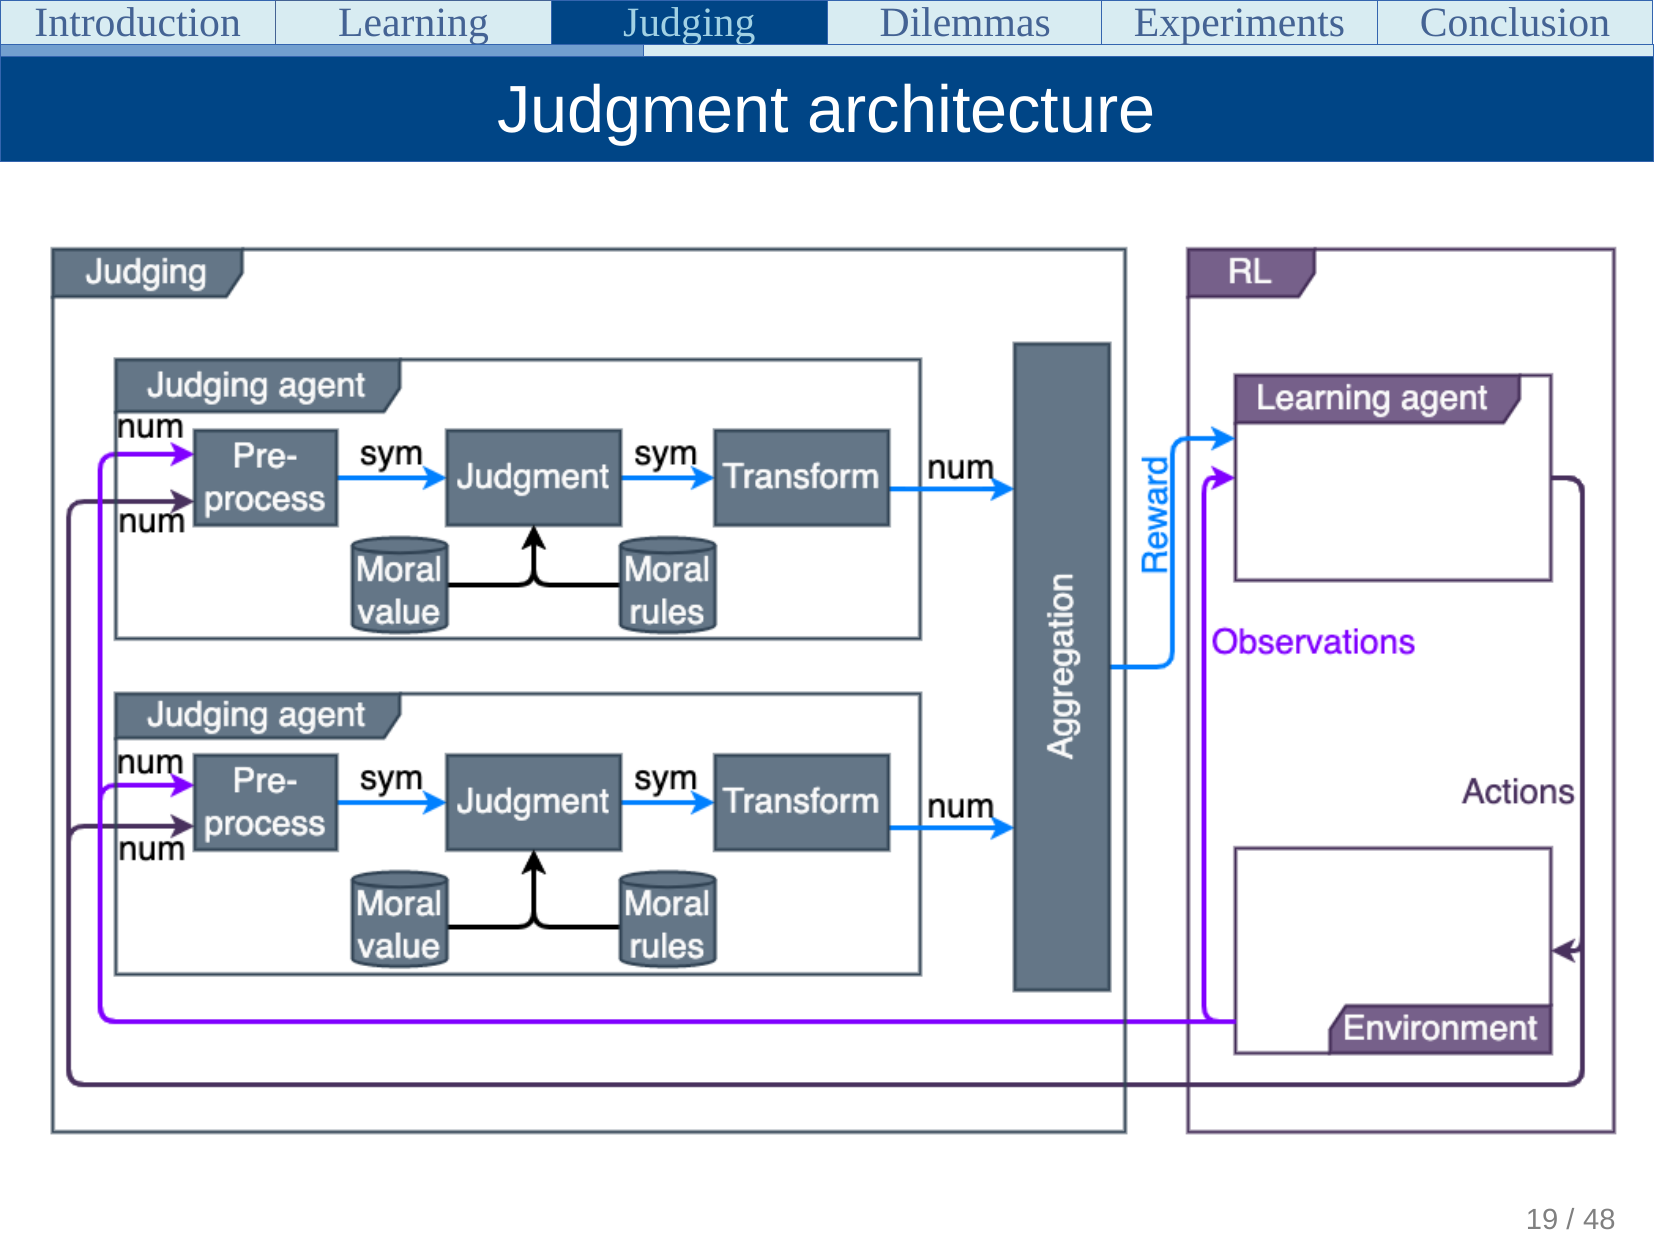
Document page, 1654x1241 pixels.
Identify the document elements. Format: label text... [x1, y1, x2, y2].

text_box [0, 44, 644, 57]
title Judgment architecture [0, 56, 1654, 162]
picture [5, 170, 1645, 1163]
